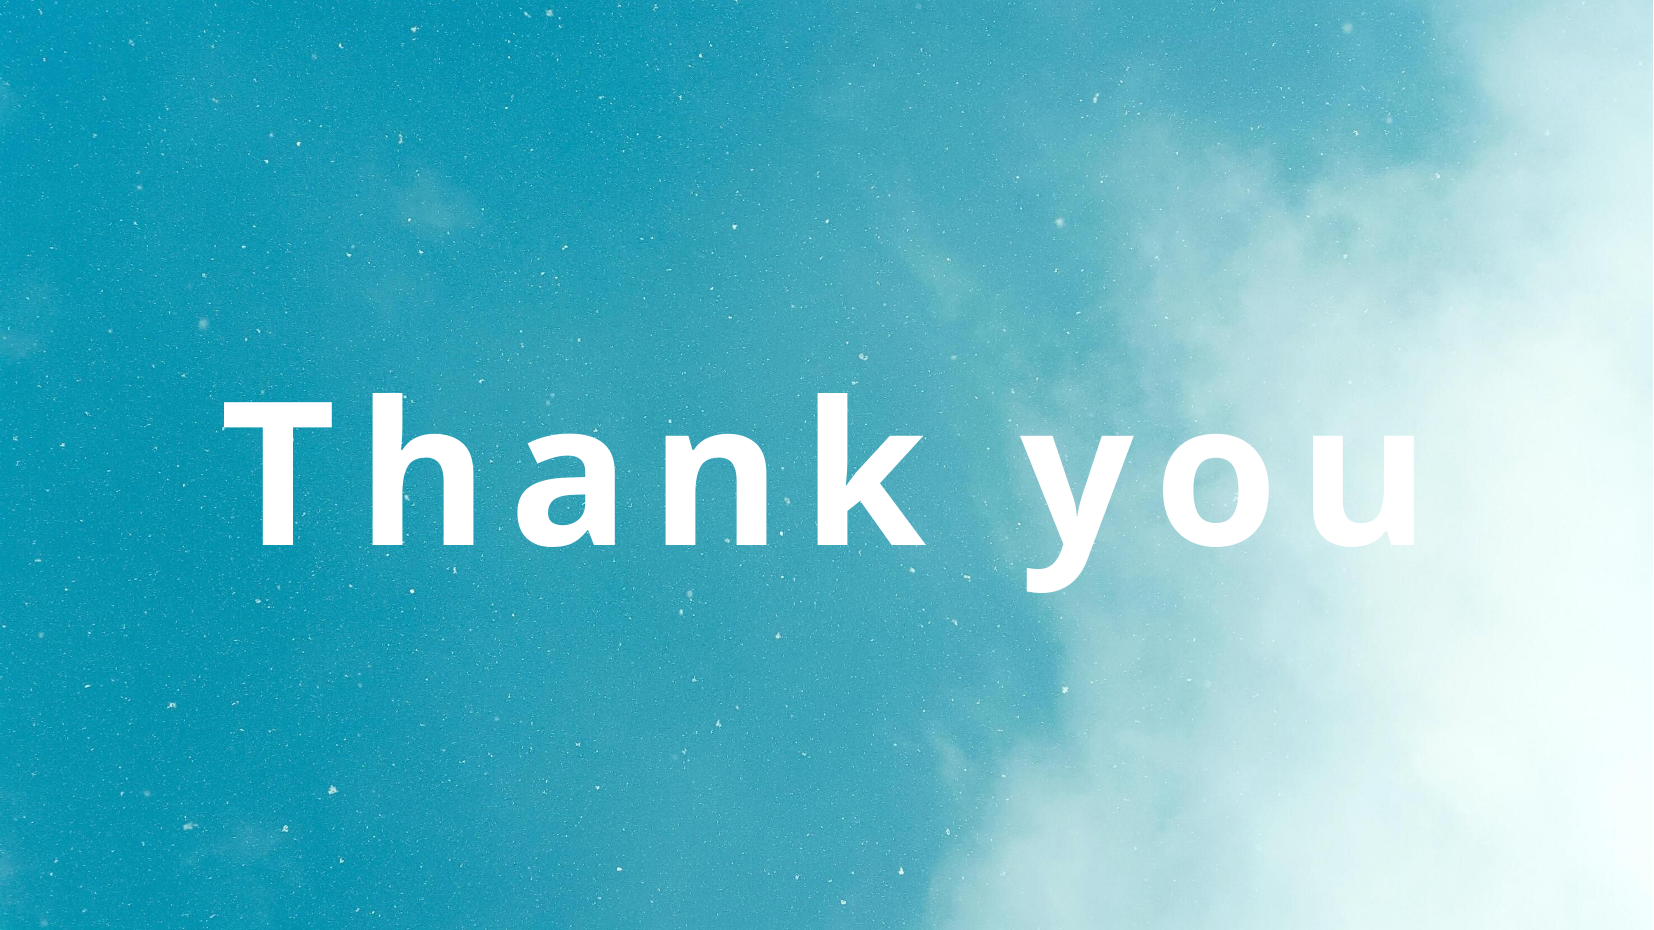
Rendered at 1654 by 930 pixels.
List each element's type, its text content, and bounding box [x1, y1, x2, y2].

title Thank you [82, 328, 1571, 602]
